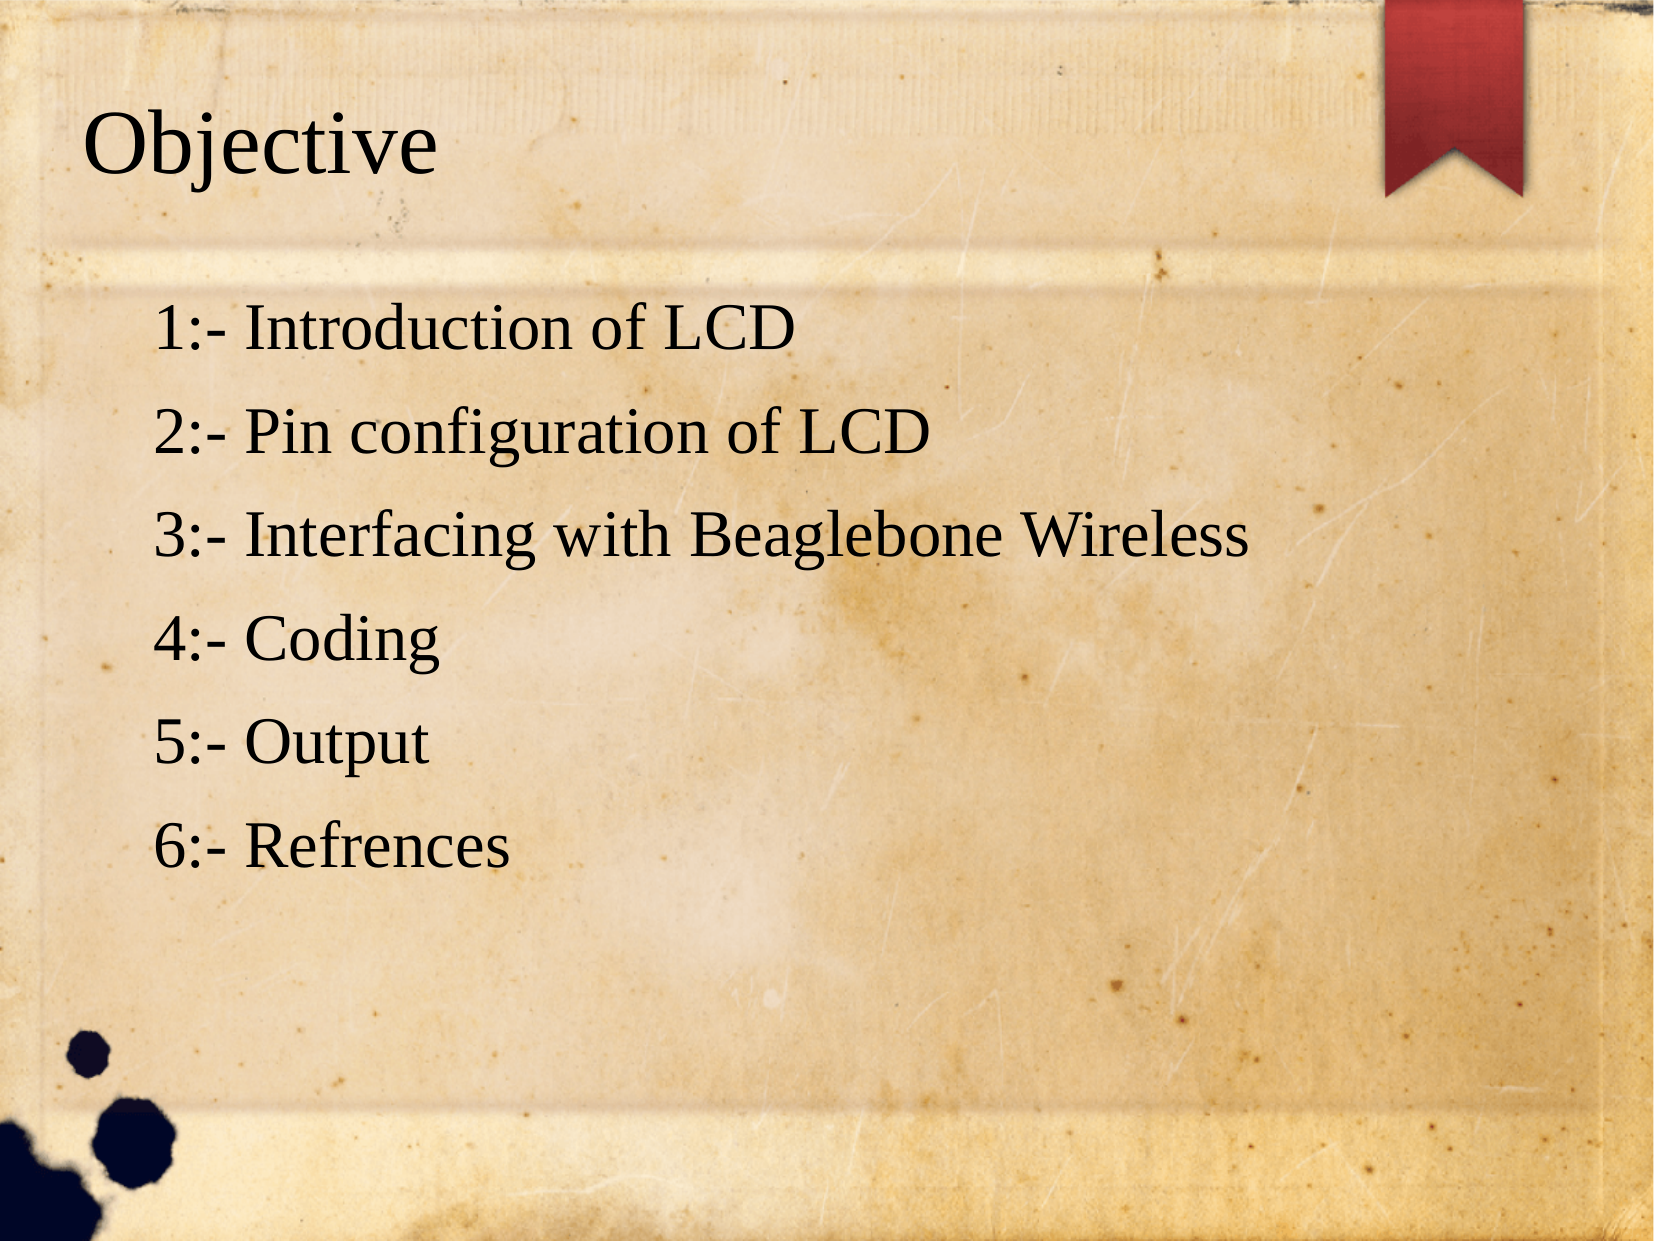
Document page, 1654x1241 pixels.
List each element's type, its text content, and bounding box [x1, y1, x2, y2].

picture [0, 0, 1654, 1241]
title Objective [82, 49, 1347, 237]
list 1:- Introduction of LCD 2:- Pin configuration of LCD 3:- Interfacing with Beaglebone Wireless 4:- Coding 5:- Output 6:- Refrences [82, 290, 1538, 1010]
